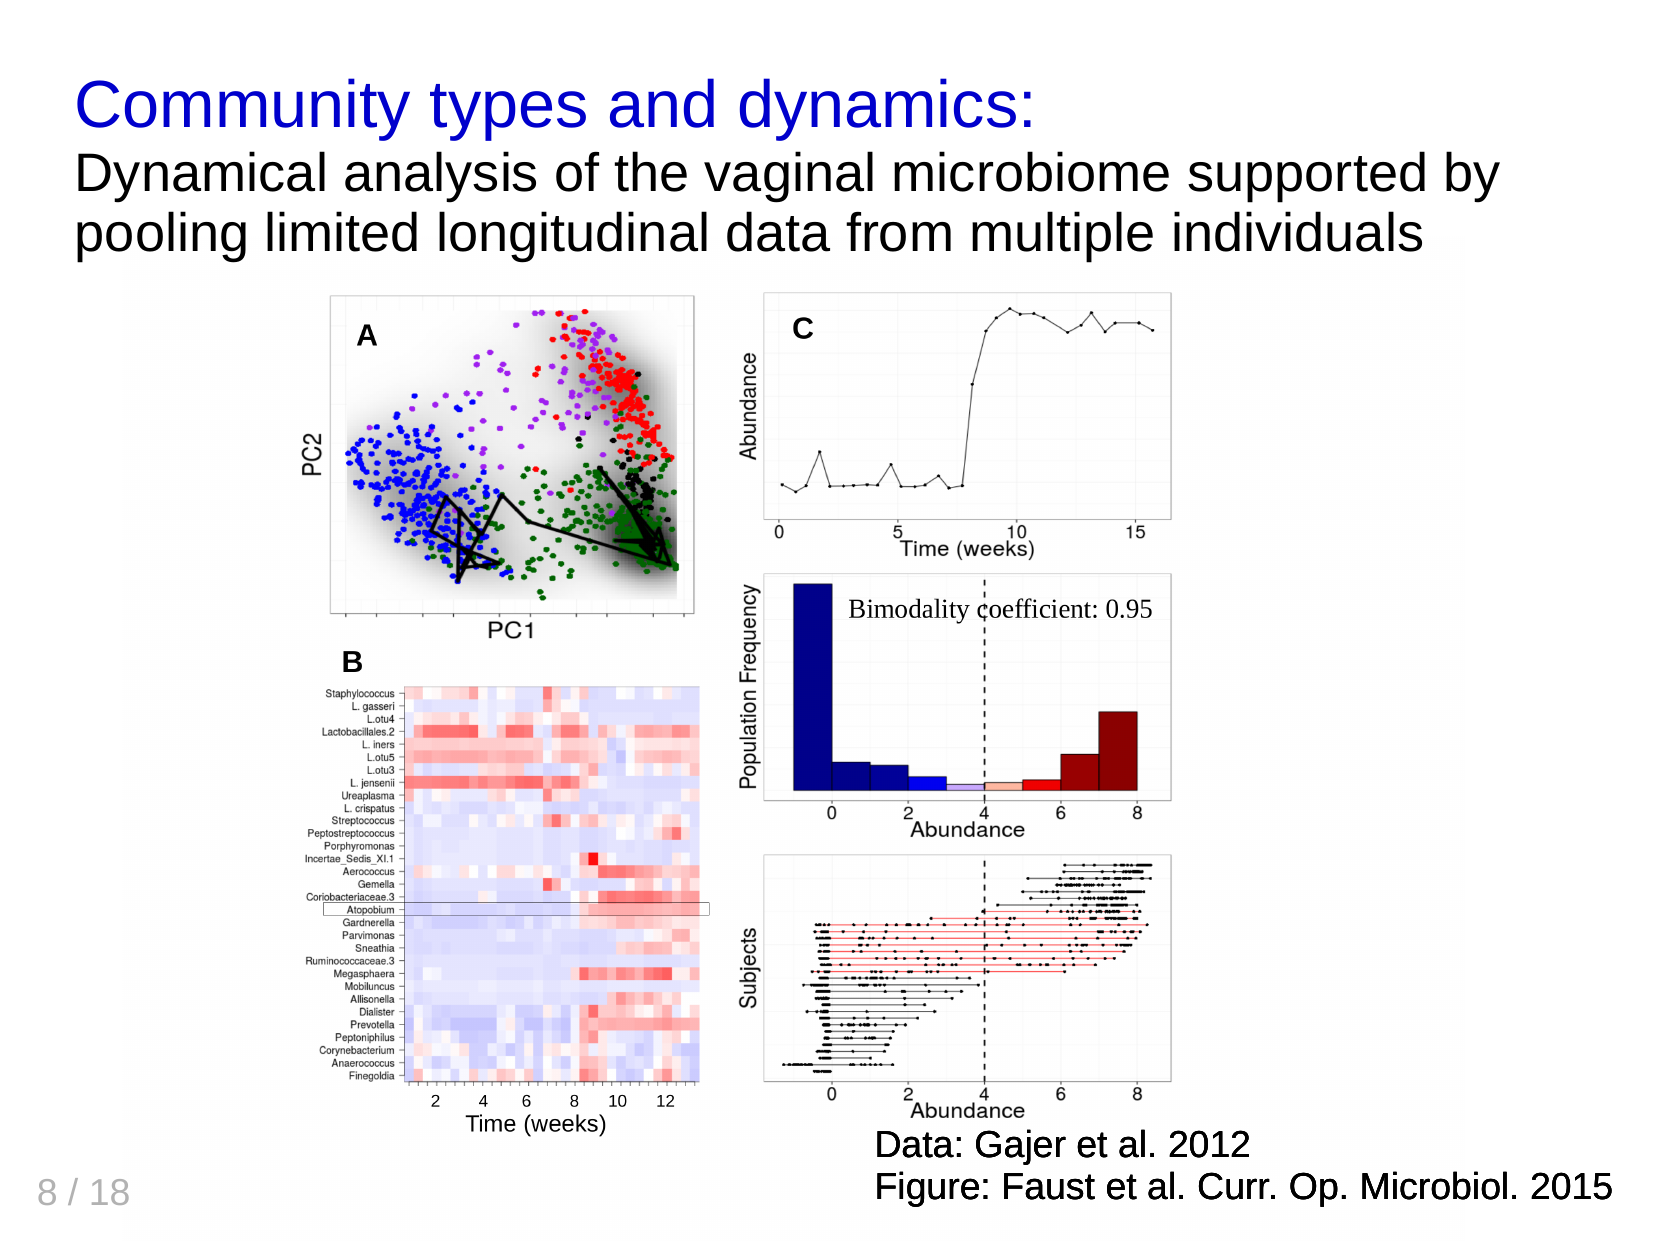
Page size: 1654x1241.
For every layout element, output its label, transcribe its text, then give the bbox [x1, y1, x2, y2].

text_box <number> / 18 [22, 1163, 296, 1221]
picture [122, 271, 1465, 1241]
text_box Data: Gajer et al. 2012 Figure: Faust et al. Curr. Op. Microbiol. 2015 [874, 1107, 1645, 1224]
text_box Community types and dynamics: Dynamical analysis of the vaginal microbiome supported by pooling limited longitudinal data from multiple individuals [60, 60, 1561, 271]
